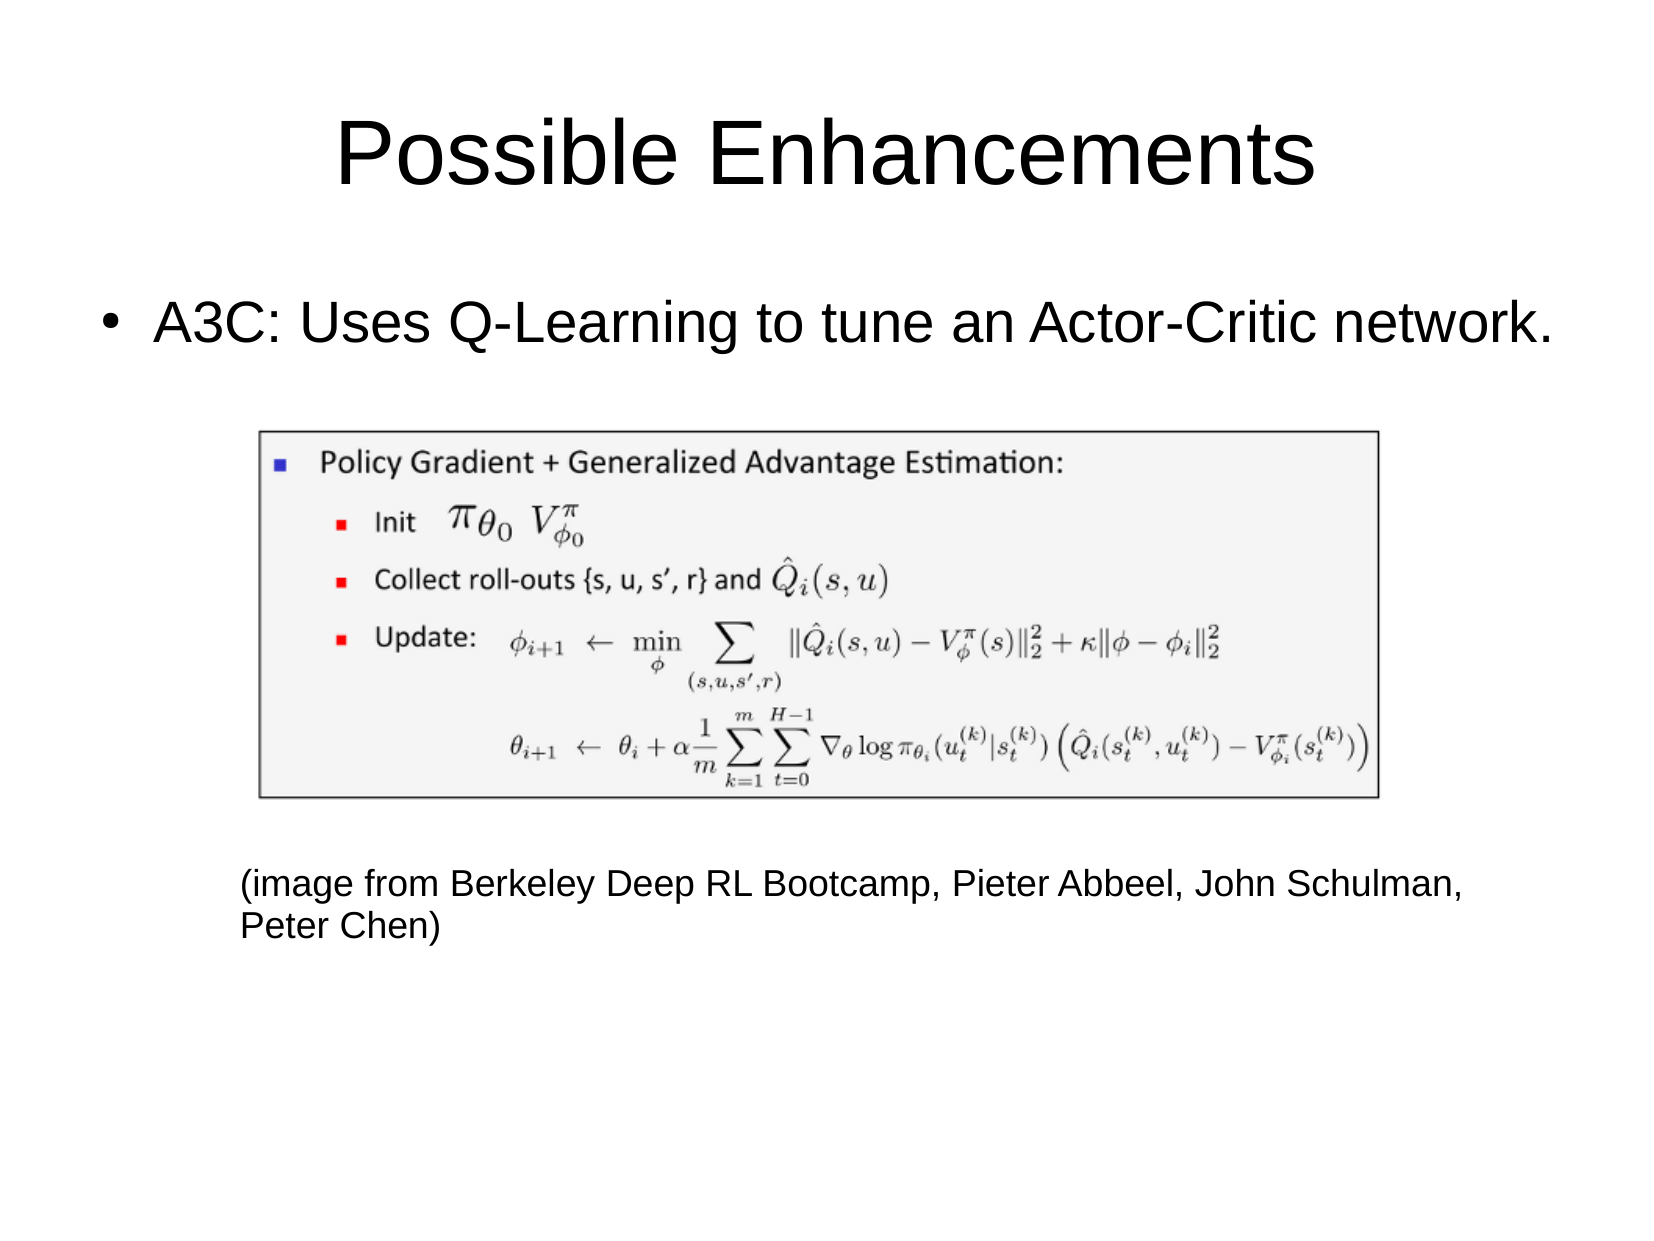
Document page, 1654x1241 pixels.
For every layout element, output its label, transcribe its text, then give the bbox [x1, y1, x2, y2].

picture [254, 428, 1403, 815]
title Possible Enhancements [82, 49, 1571, 257]
text_box (image from Berkeley Deep RL Bootcamp, Pieter Abbeel, John Schulman, Peter Chen) [225, 855, 1501, 954]
list A3C: Uses Q-Learning to tune an Actor-Critic network. [82, 290, 1571, 1010]
